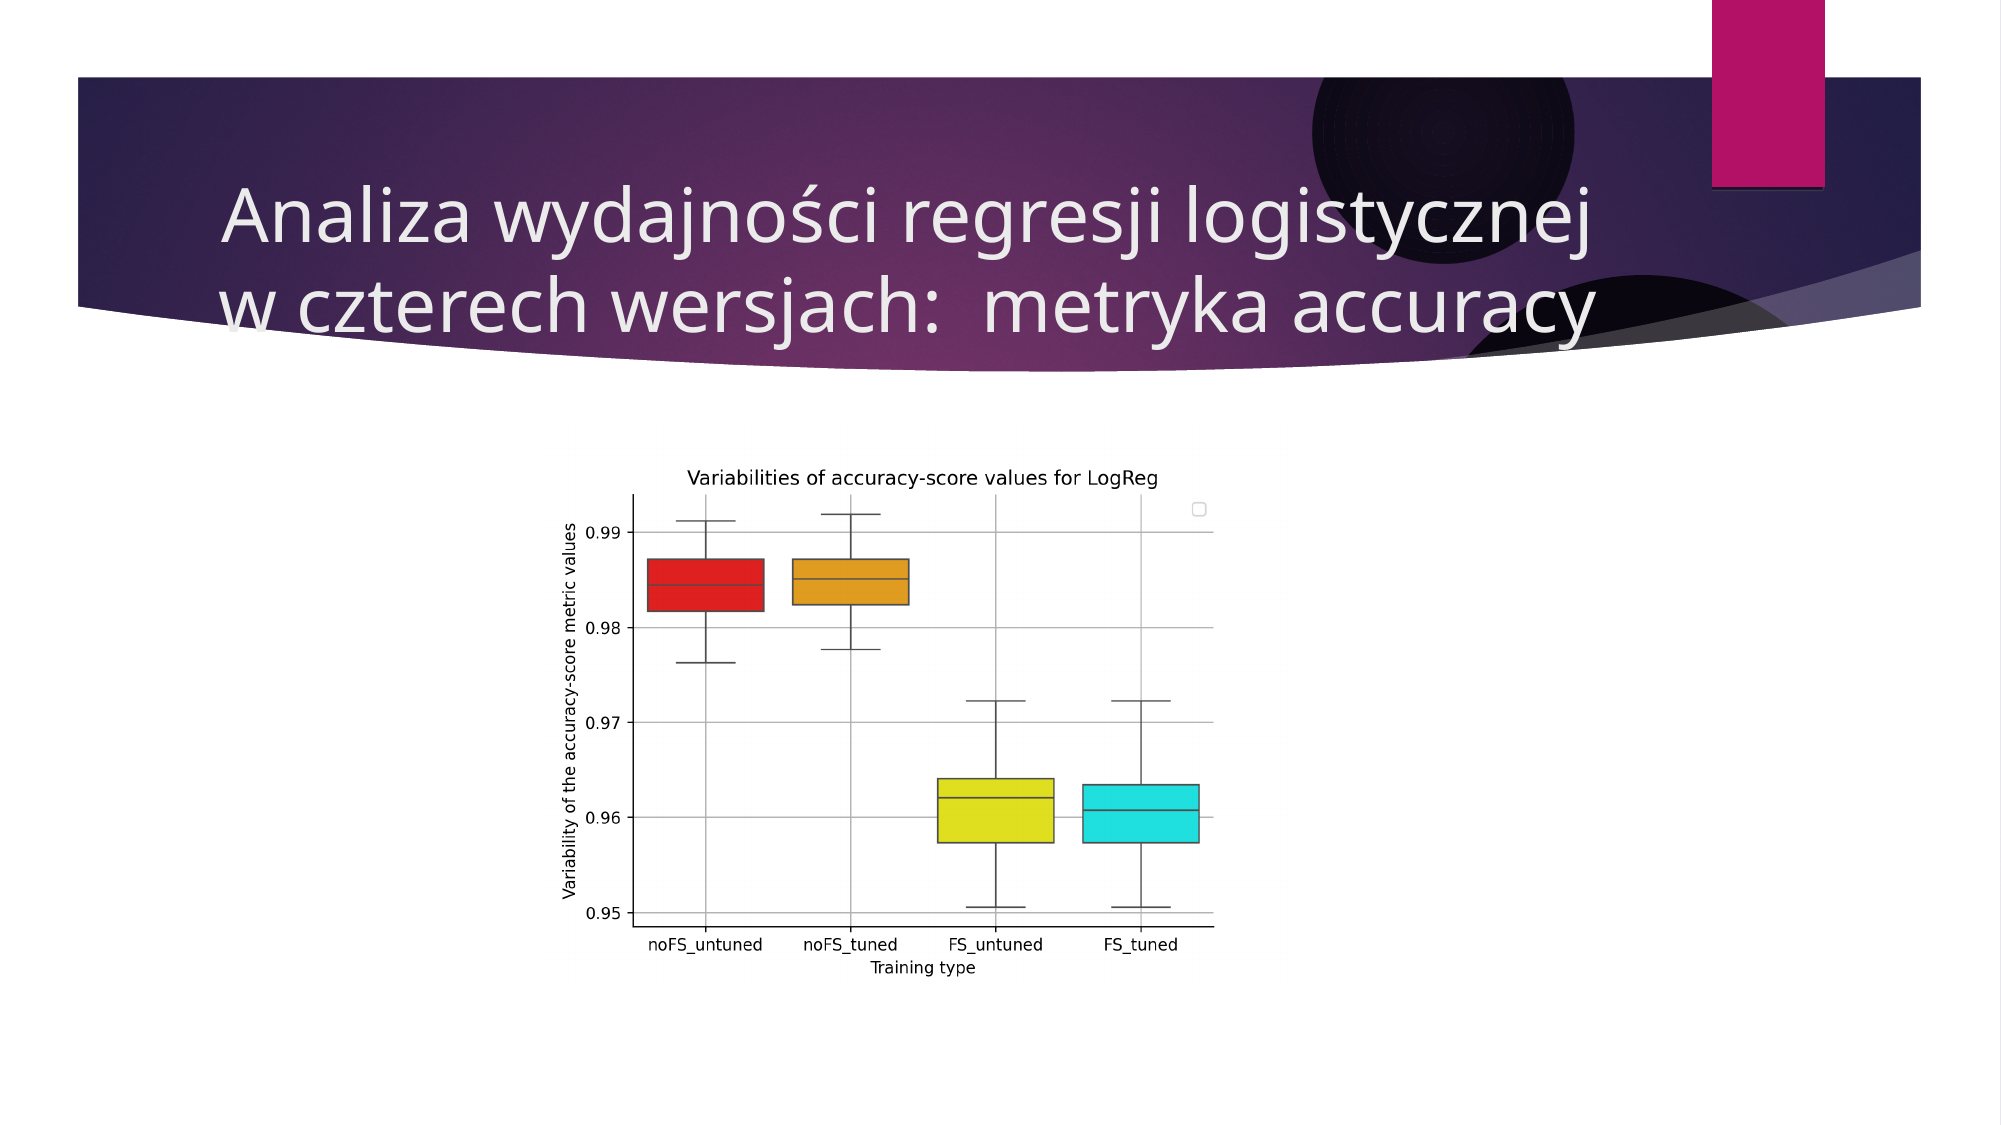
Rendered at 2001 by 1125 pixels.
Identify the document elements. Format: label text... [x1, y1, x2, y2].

title Analiza wydajności regresji logistycznej w czterech wersjach: metryka accuracy [189, 159, 1627, 276]
picture [539, 427, 1288, 988]
